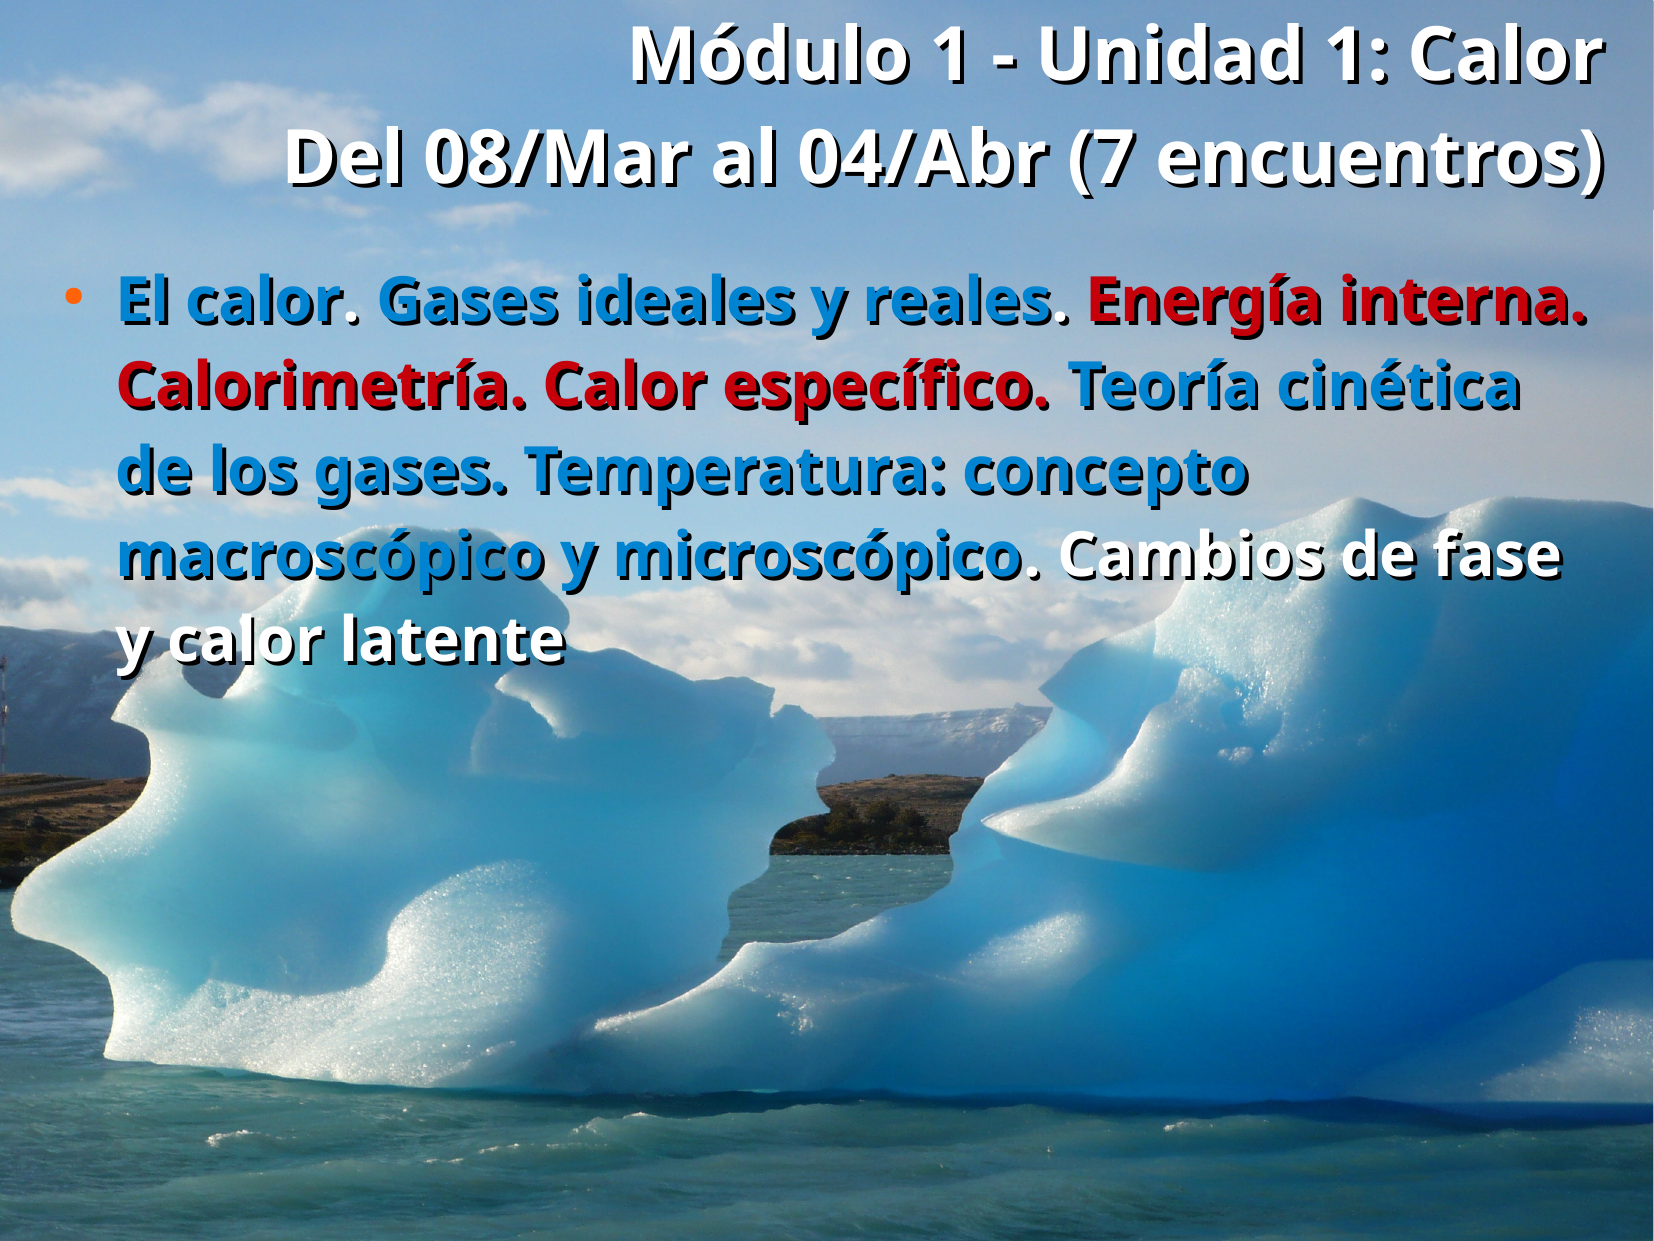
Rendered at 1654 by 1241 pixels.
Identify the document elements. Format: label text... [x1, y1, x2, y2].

title Módulo 1 - Unidad 1: Calor Del 08/Mar al 04/Abr (7 encuentros) [45, 11, 1606, 195]
picture [0, 0, 1654, 1241]
list El calor. Gases ideales y reales. Energía interna. Calorimetría. Calor específico. Teoría cinética de los gases. Temperatura: concepto macroscópico y microscópico. Cambios de fase y calor latente [45, 255, 1606, 1156]
